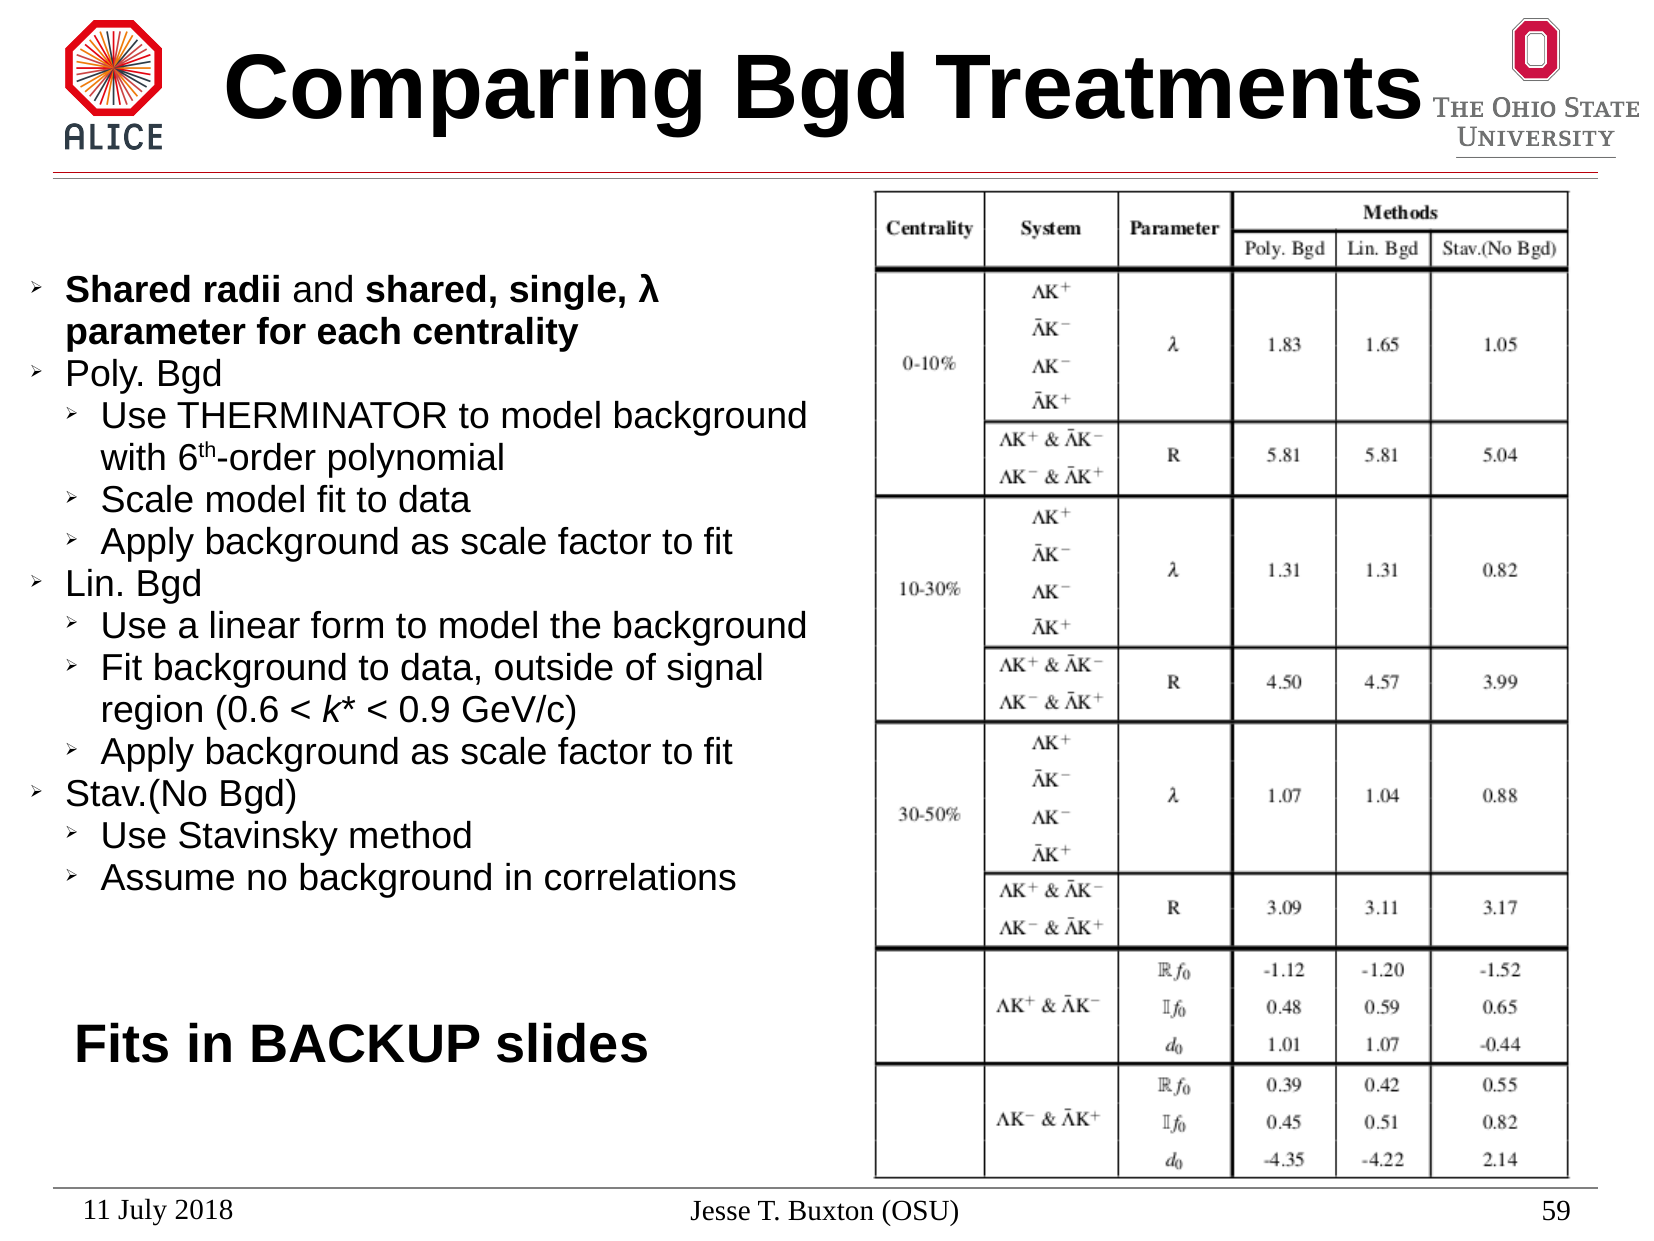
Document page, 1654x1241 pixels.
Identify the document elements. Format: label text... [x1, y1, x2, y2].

picture [65, 20, 137, 150]
picture [869, 185, 1575, 1185]
text_box Fits in BACKUP slides [60, 1005, 766, 1082]
text_box Shared radii and shared, single, λ parameter for each centrality Poly. Bgd Use THERMINATOR to model background with 6th-order polynomial Scale model fit to data Apply background as scale factor to fit Lin. Bgd Use a linear form to model the background Fit background to data, outside of signal region (0.6 < k* < 0.9 GeV/c) Apply background as scale factor to fit Stav.(No Bgd) Use Stavinsky method Assume no background in correlations [15, 261, 856, 922]
picture [1513, 5, 1642, 171]
title Comparing Bgd Treatments [137, 1, 1513, 172]
